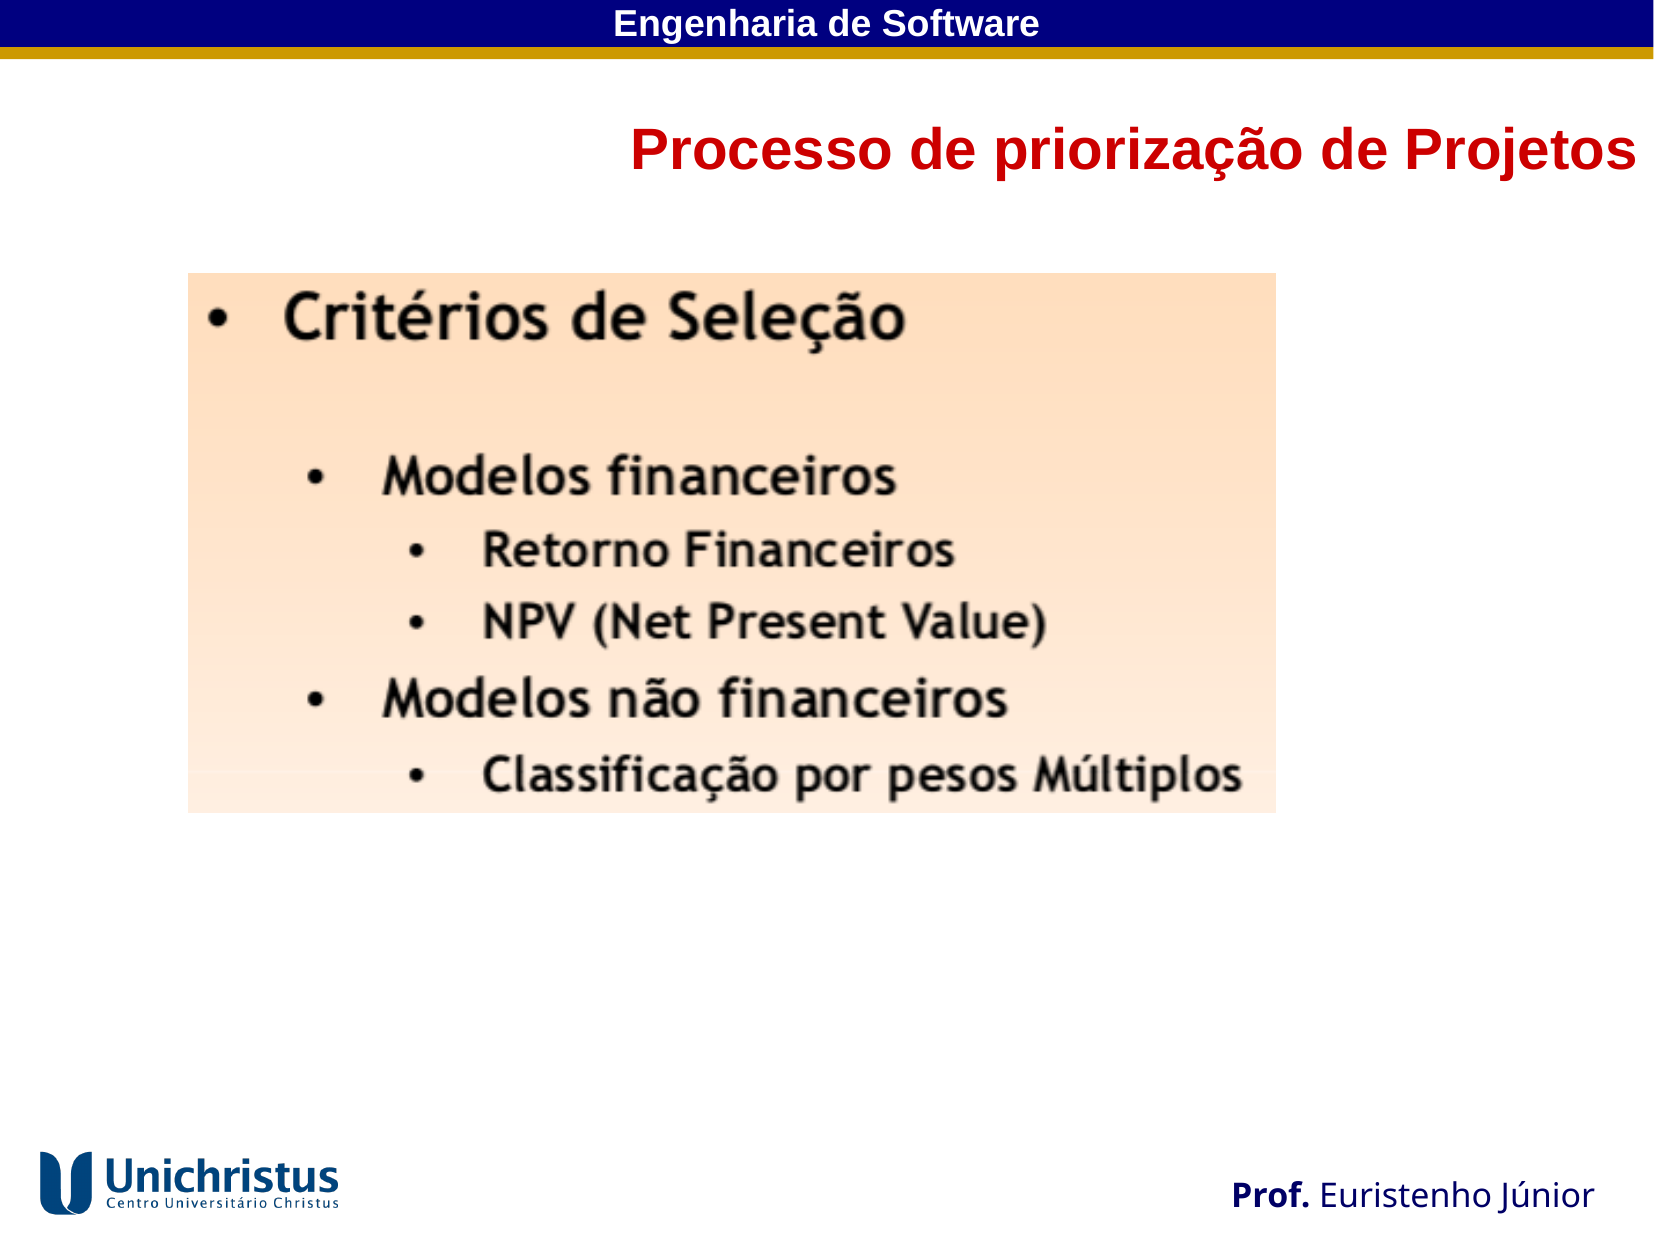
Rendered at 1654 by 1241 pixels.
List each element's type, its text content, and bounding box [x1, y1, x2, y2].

text_box Engenharia de Software [0, 0, 1654, 47]
picture [188, 273, 1276, 813]
text_box [0, 47, 1654, 60]
text_box Processo de priorização de Projetos [615, 109, 1654, 189]
picture [35, 1148, 343, 1217]
text_box Prof. Euristenho Júnior [1216, 1163, 1654, 1224]
